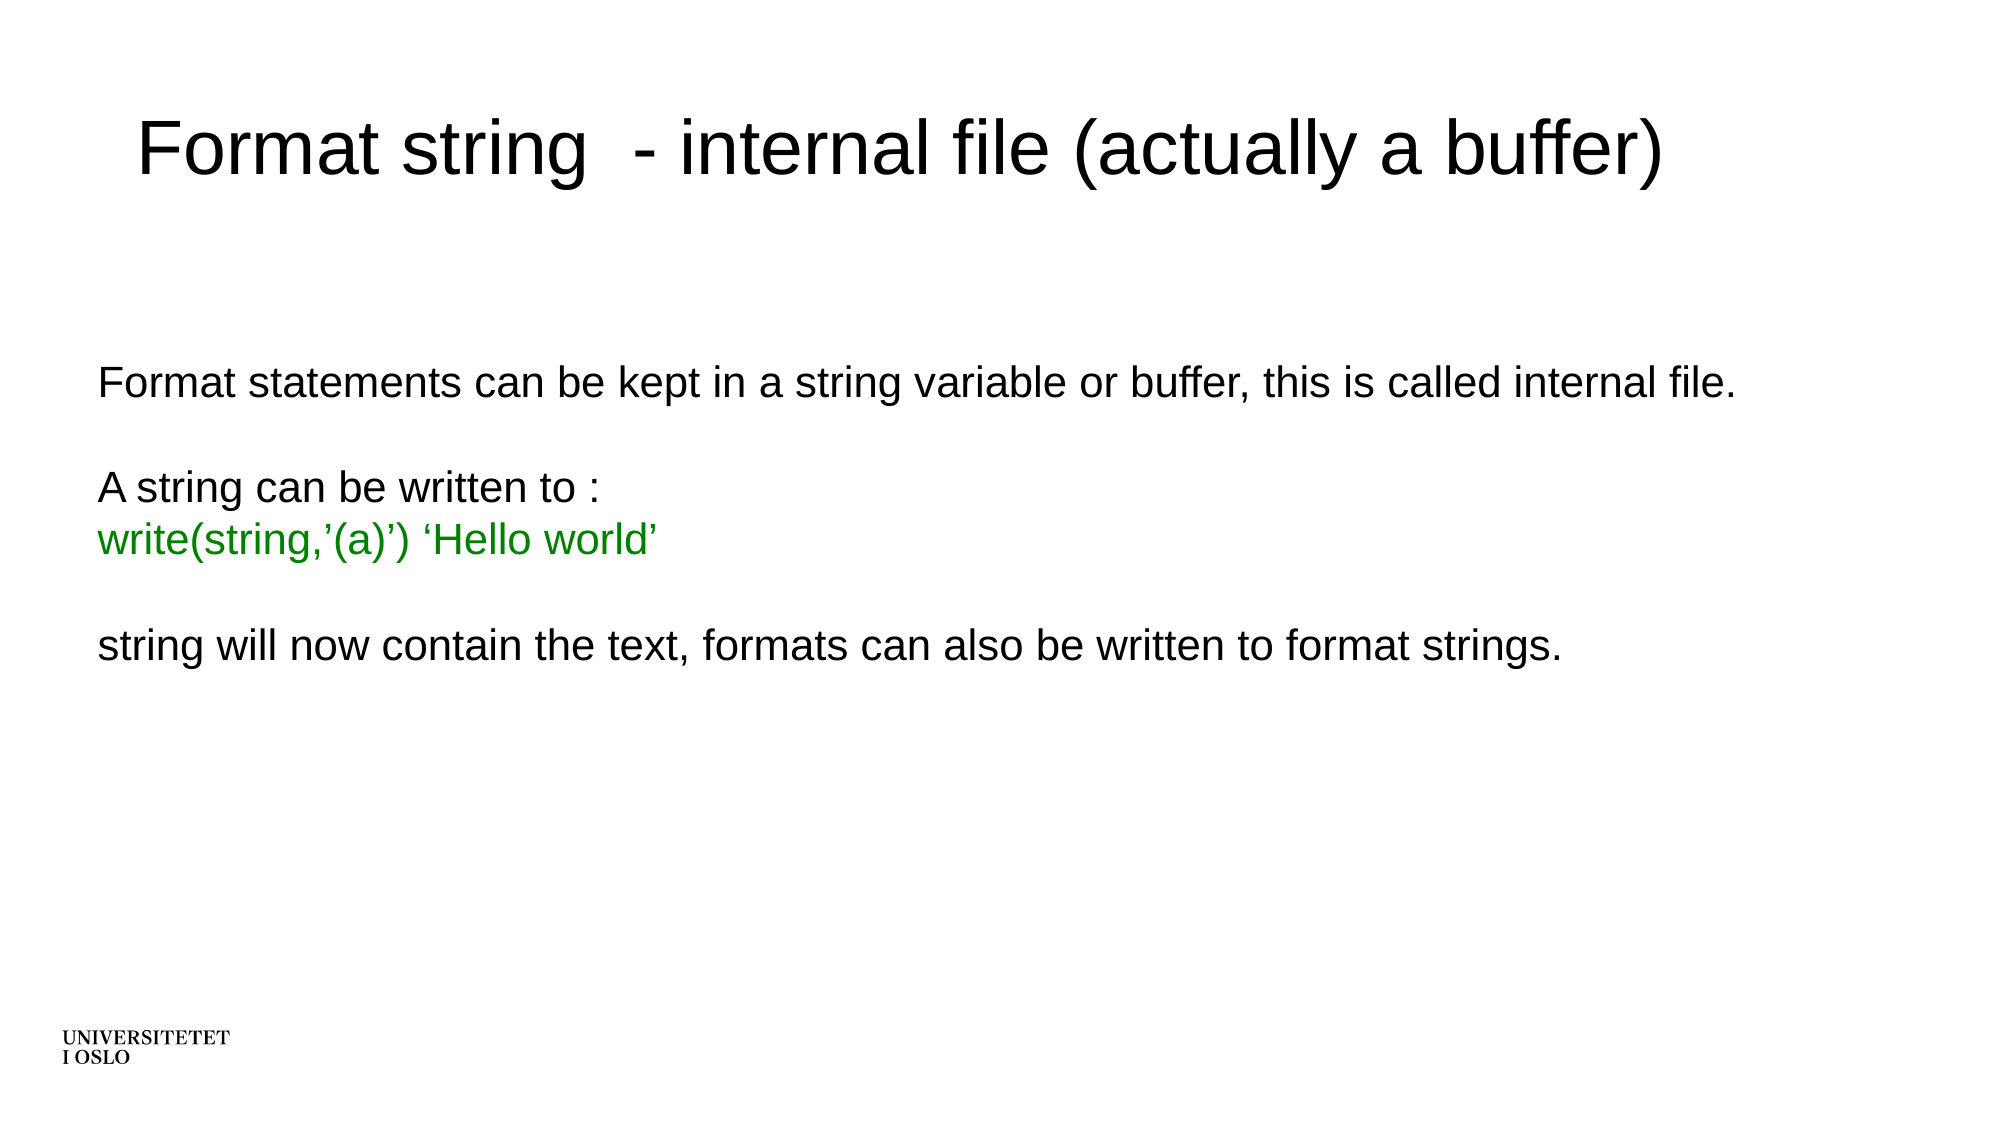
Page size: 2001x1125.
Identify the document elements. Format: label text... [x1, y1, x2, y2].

list Format statements can be kept in a string variable or buffer, this is called internal file. A string can be written to : write(string,’(a)’) ‘Hello world’ string will now contain the text, formats can also be written to format strings. [97, 353, 1976, 993]
picture [62, 1030, 230, 1064]
title Format string - internal file (actually a buffer) [136, 97, 1862, 257]
